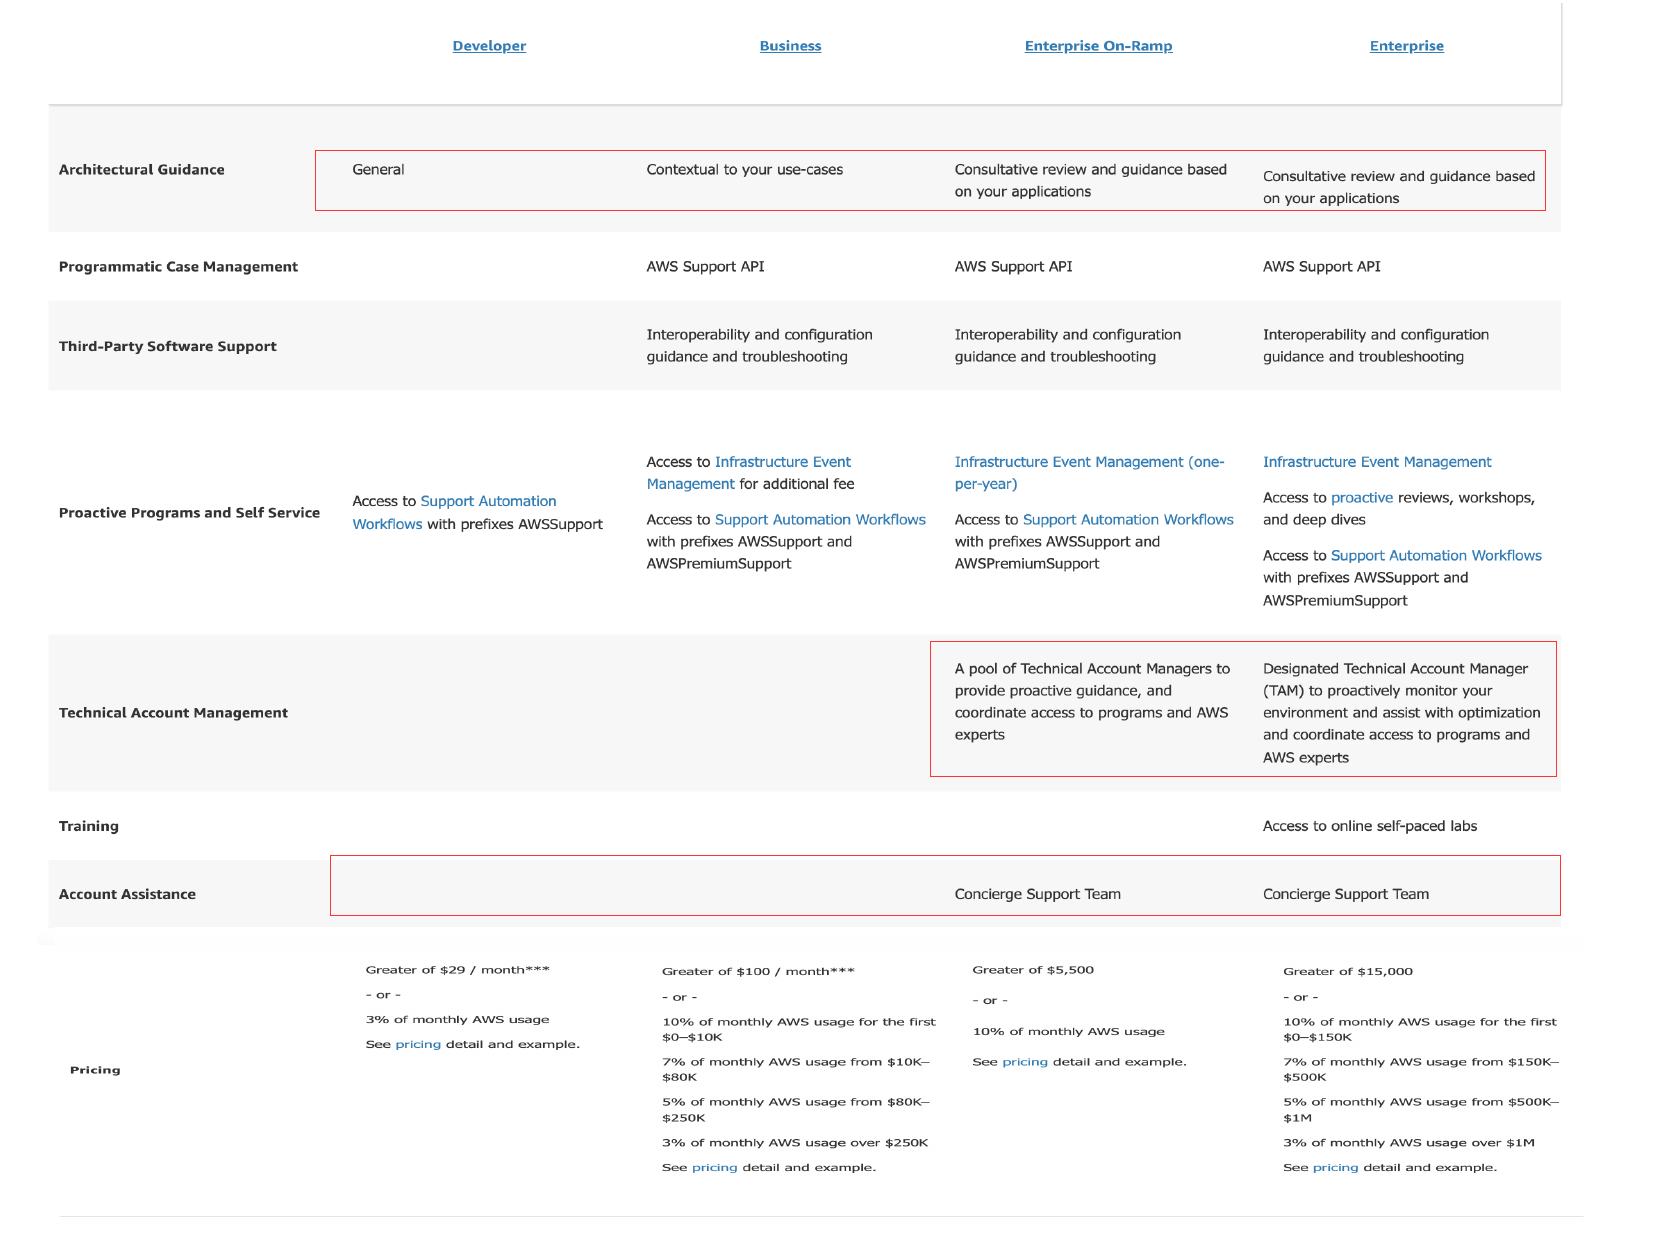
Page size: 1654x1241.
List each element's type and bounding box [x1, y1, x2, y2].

text_box [930, 641, 1557, 777]
text_box [330, 855, 1561, 916]
text_box [315, 150, 1546, 211]
picture [38, 3, 1600, 1231]
